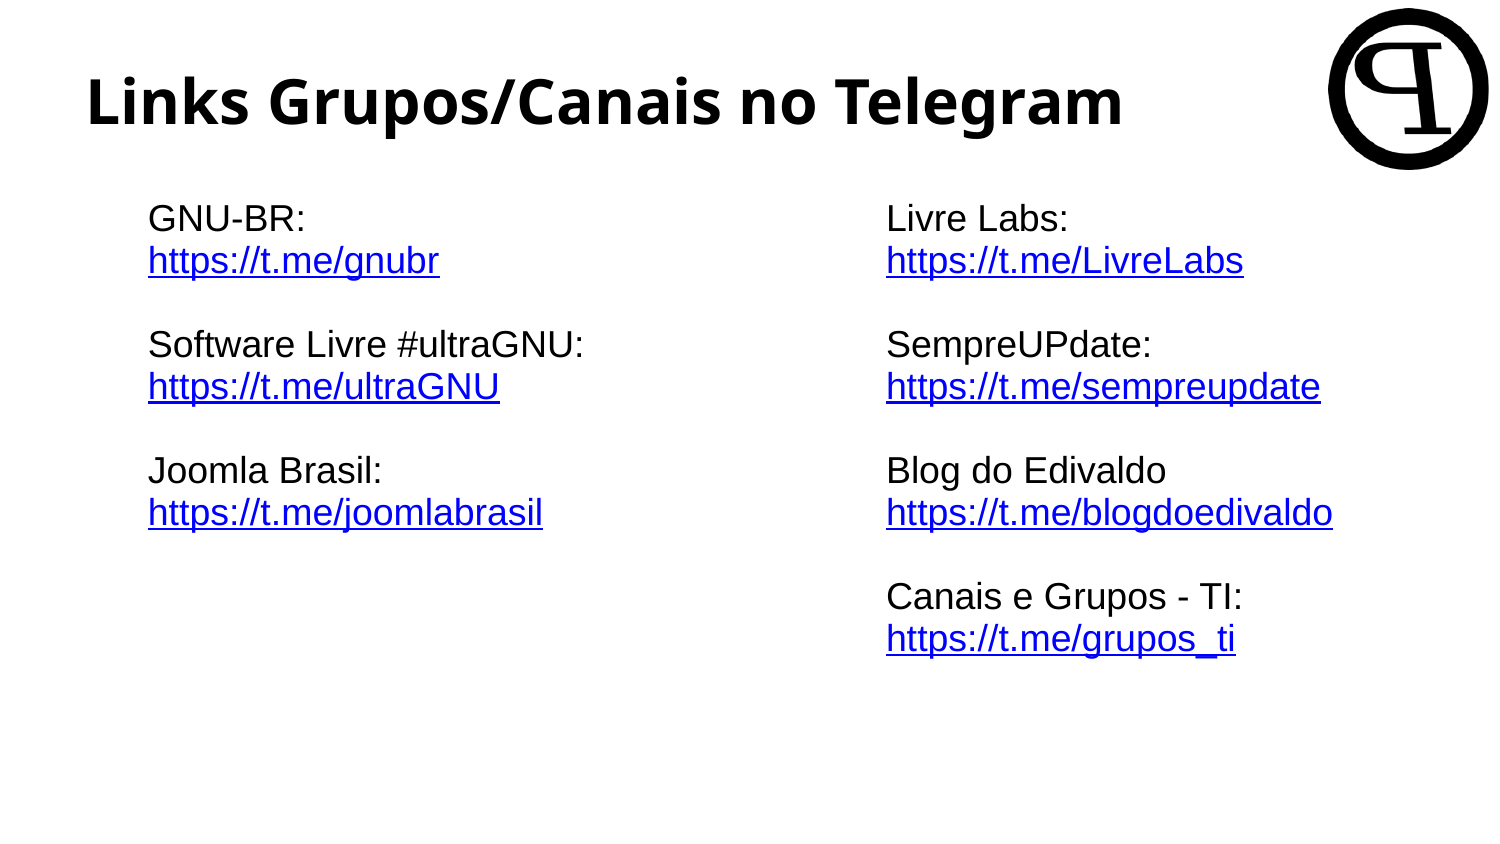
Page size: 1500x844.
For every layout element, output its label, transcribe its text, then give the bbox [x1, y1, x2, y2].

text_box GNU-BR: https://t.me/gnubr Software Livre #ultraGNU: https://t.me/ultraGNU Joomla Brasil: https://t.me/joomlabrasil [132, 182, 727, 768]
text_box Links Grupos/Canais no Telegram [70, 42, 1288, 135]
text_box [1328, 8, 1489, 170]
text_box Livre Labs: https://t.me/LivreLabs SempreUPdate: https://t.me/sempreupdate Blog do Edivaldo https://t.me/blogdoedivaldo Canais e Grupos - TI: https://t.me/grupos_ti [871, 182, 1465, 768]
